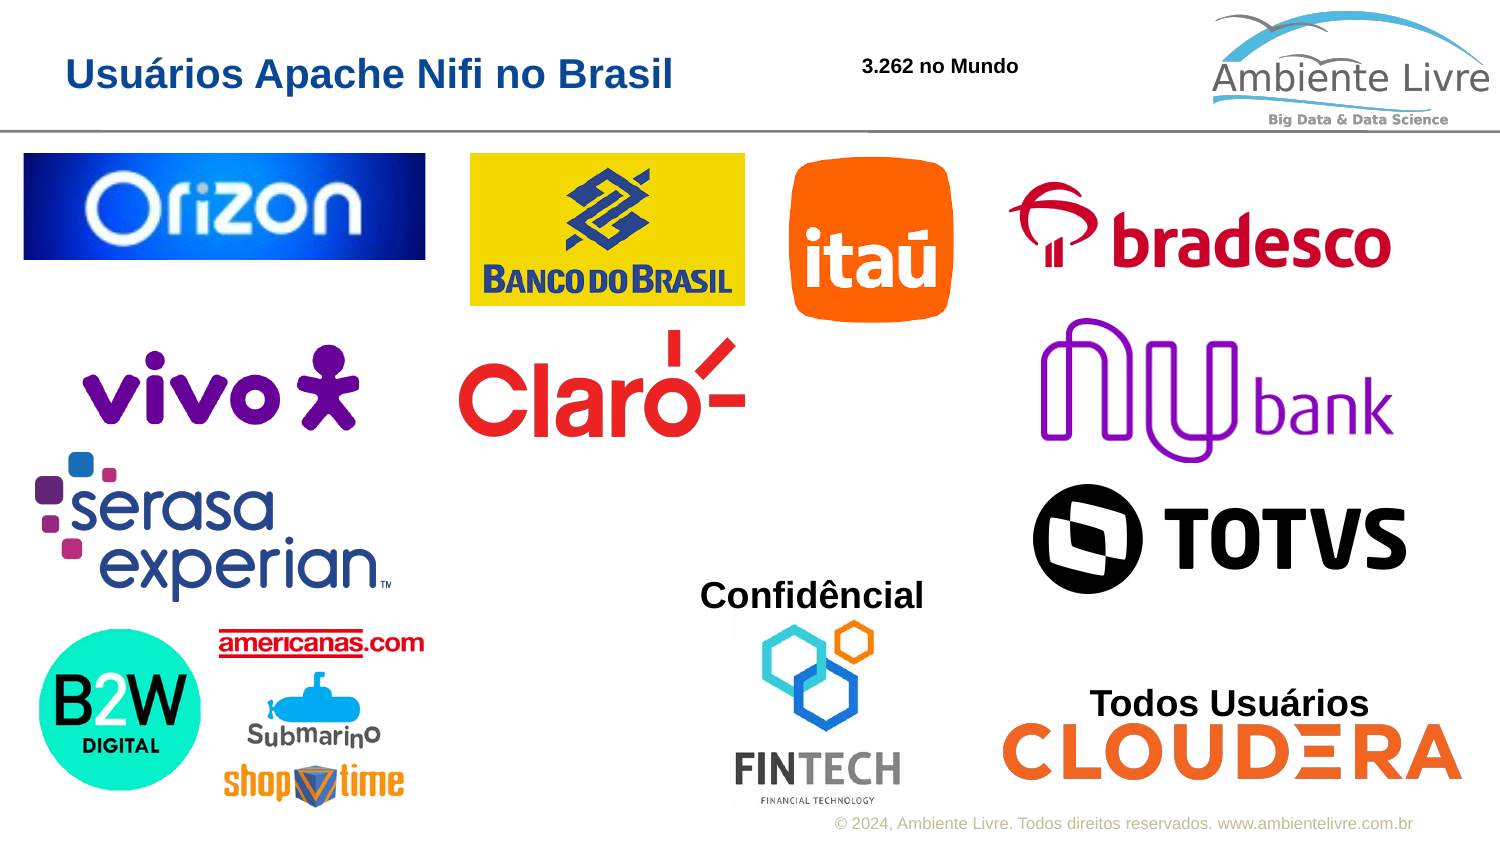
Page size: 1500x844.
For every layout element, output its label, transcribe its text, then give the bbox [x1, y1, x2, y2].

picture [1033, 484, 1406, 594]
picture [980, 153, 1419, 296]
picture [732, 624, 910, 808]
text_box Confidêncial [685, 566, 996, 624]
picture [785, 153, 957, 326]
picture [20, 452, 426, 825]
text_box 3.262 no Mundo [847, 47, 1087, 95]
picture [23, 153, 426, 260]
picture [82, 318, 1394, 463]
text_box Todos Usuários [1074, 675, 1385, 733]
picture [470, 153, 745, 306]
title Usuários Apache Nifi no Brasil [50, 11, 1134, 132]
picture [1212, 11, 1489, 127]
picture [1003, 723, 1462, 780]
